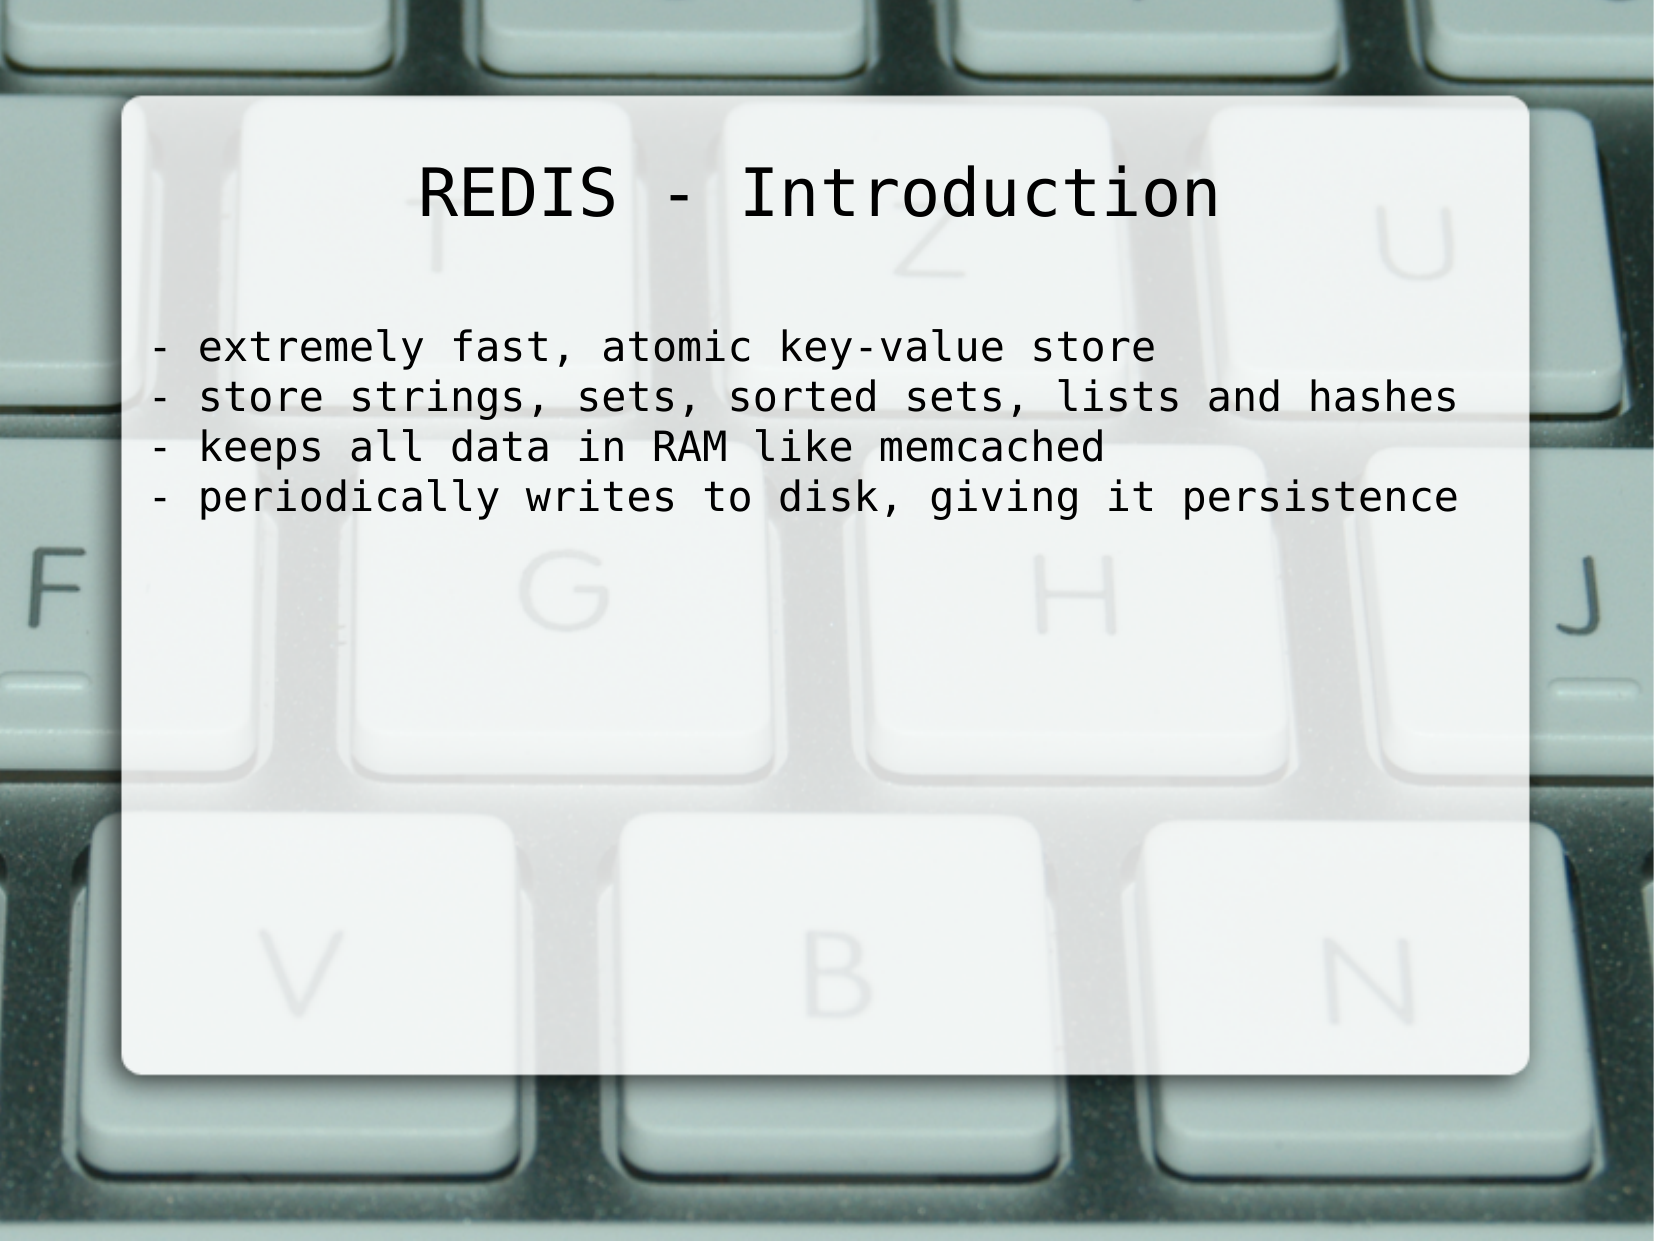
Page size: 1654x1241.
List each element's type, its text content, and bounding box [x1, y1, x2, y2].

list - extremely fast, atomic key-value store - store strings, sets, sorted sets, lists and hashes - keeps all data in RAM like memcached - periodically writes to disk, giving it persistence [147, 315, 1506, 1066]
picture [0, 0, 1654, 1241]
title REDIS - Introduction [135, 117, 1506, 271]
